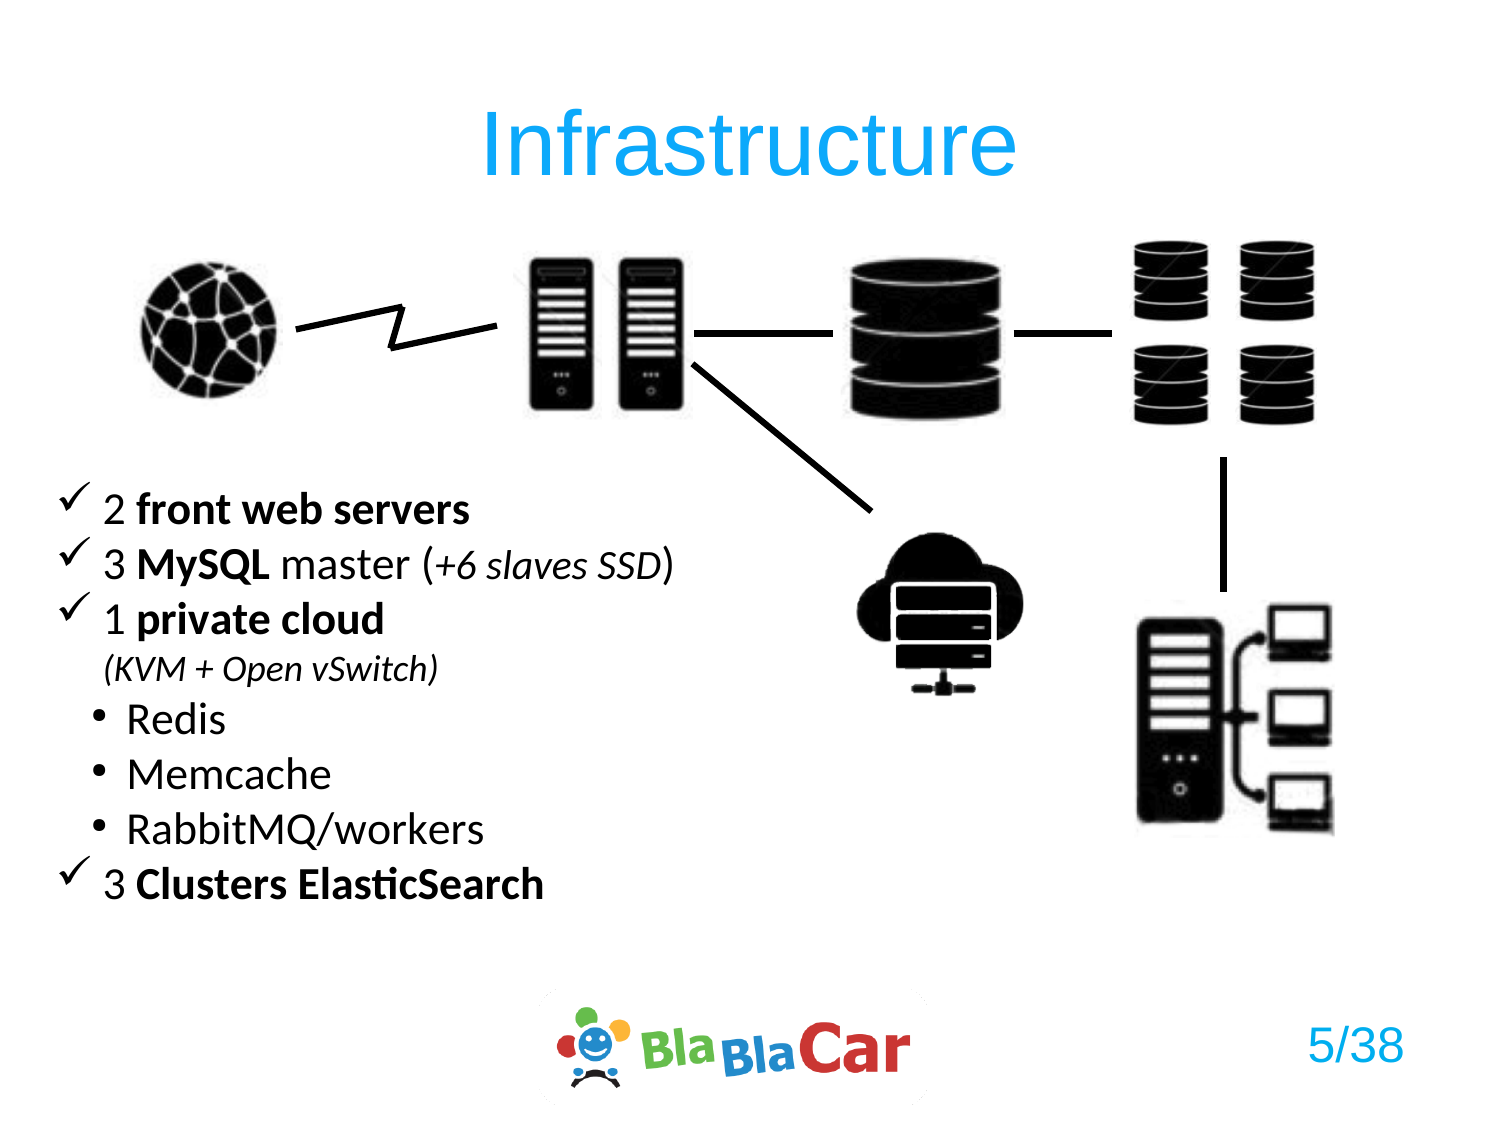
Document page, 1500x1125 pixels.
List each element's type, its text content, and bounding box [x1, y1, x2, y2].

text_box 2 front web servers 3 MySQL master (+6 slaves SSD) 1 private cloud (KVM + Open vSwitch) Redis Memcache RabbitMQ/workers 3 Clusters ElasticSearch [40, 471, 898, 917]
title Infrastructure [75, 45, 1426, 233]
picture [513, 243, 693, 424]
picture [840, 254, 1007, 426]
picture [1133, 599, 1336, 838]
picture [1235, 343, 1317, 428]
picture [1129, 239, 1211, 324]
picture [1129, 343, 1211, 428]
picture [847, 516, 1035, 714]
picture [1235, 239, 1317, 324]
picture [130, 258, 283, 409]
